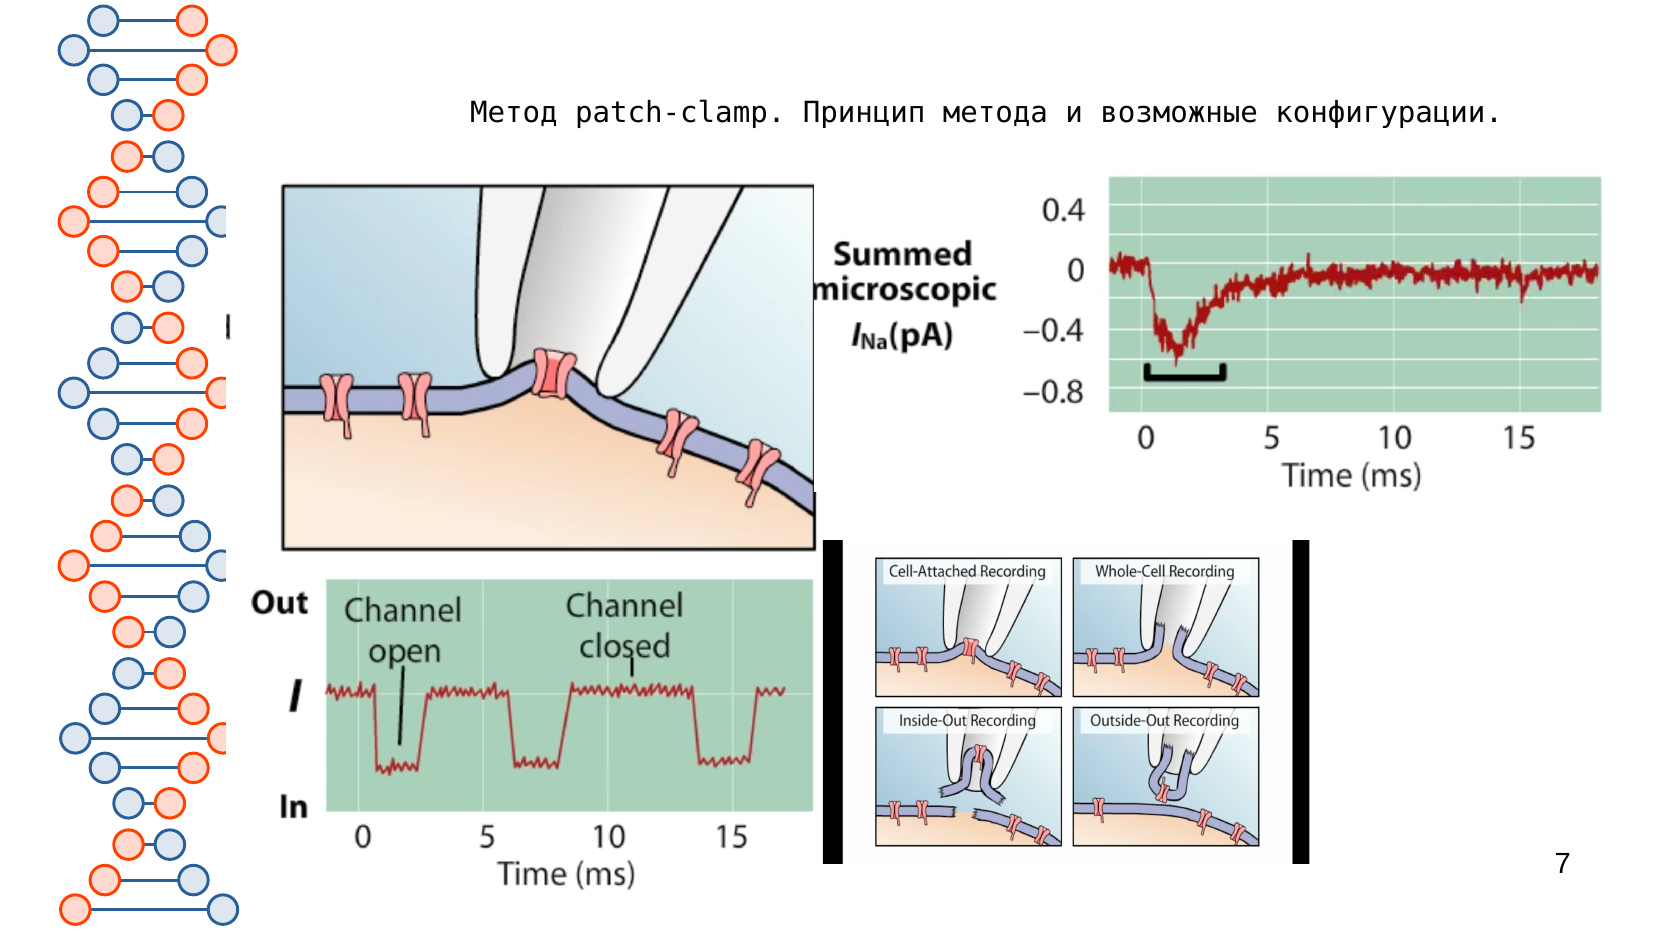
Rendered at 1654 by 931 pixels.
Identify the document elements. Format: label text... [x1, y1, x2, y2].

picture [226, 155, 1637, 891]
title Метод patch-clamp. Принцип метода и возможные конфигурации. [265, 35, 1595, 189]
